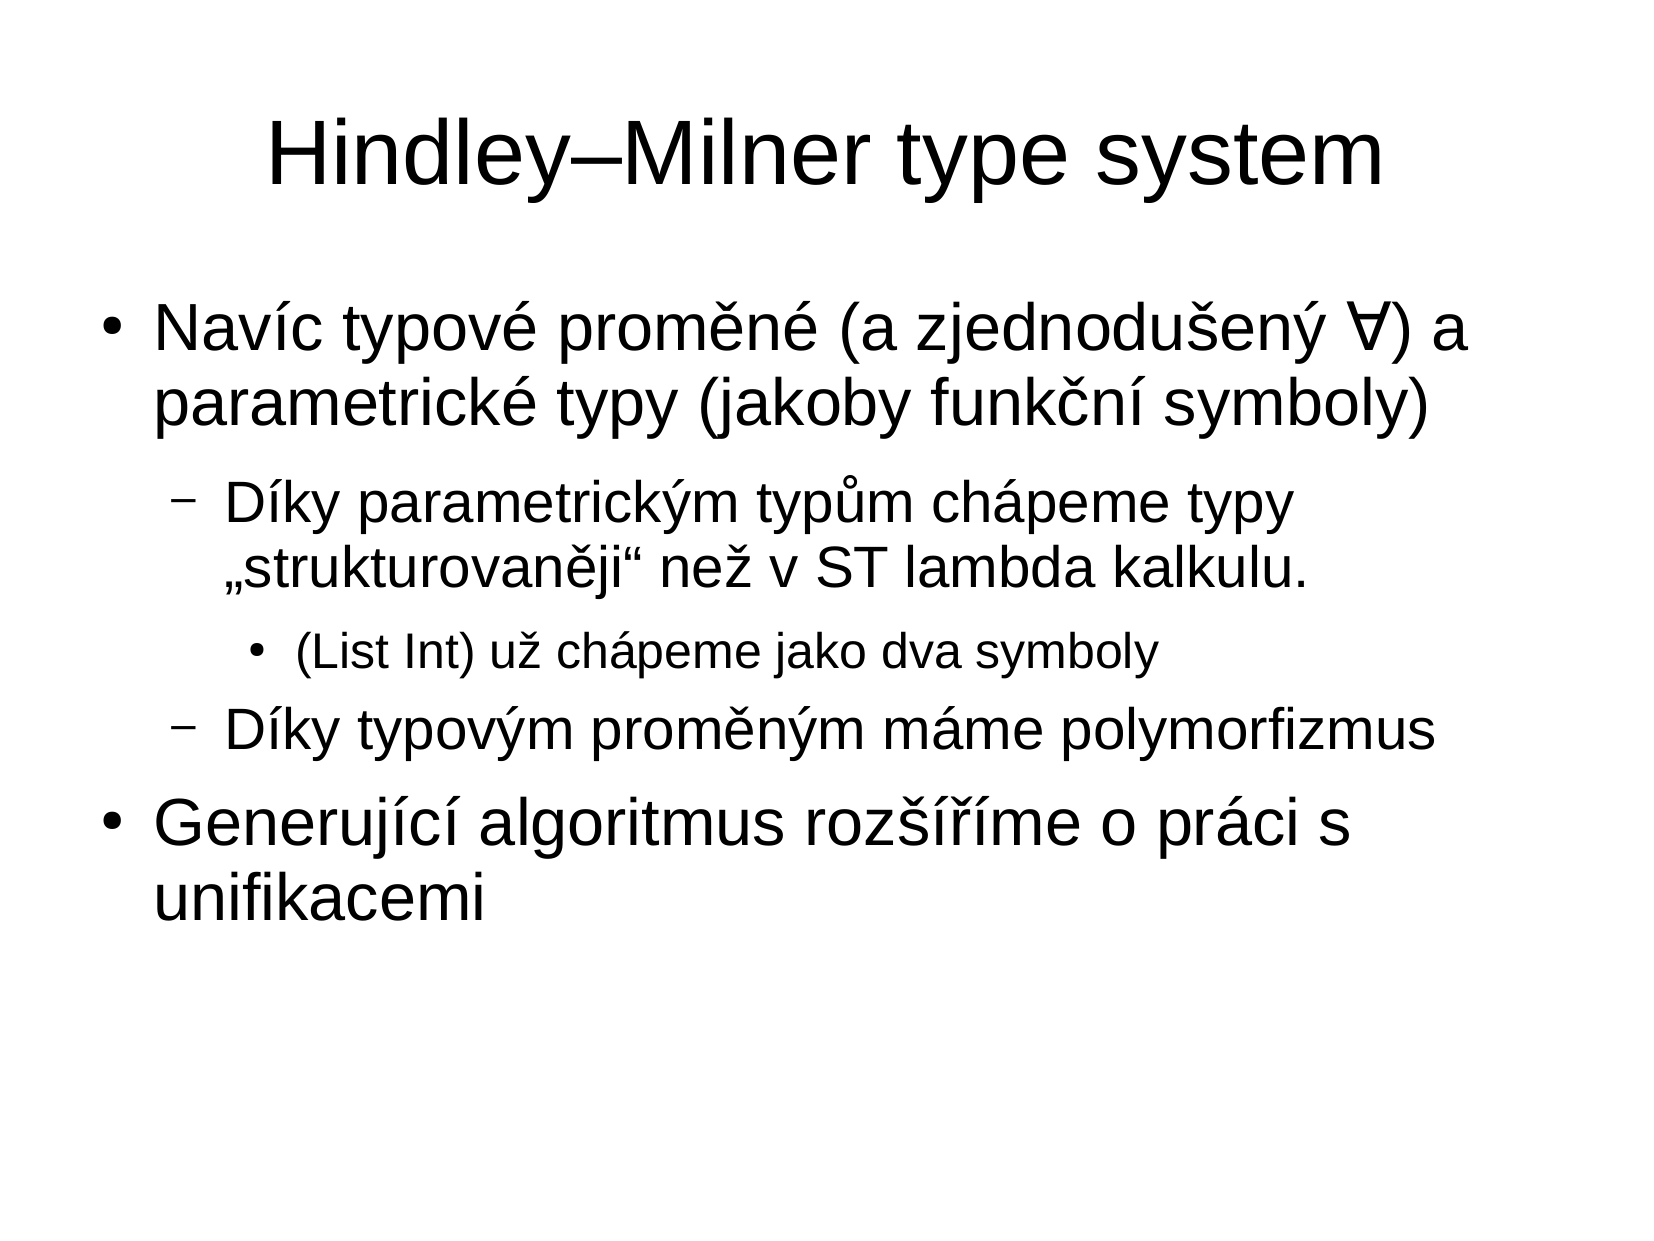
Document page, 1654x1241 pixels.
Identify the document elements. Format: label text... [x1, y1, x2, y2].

list Navíc typové proměné (a zjednodušený ∀) a parametrické typy (jakoby funkční symboly) Díky parametrickým typům chápeme typy „strukturovaněji“ než v ST lambda kalkulu. (List Int) už chápeme jako dva symboly Díky typovým proměným máme polymorfizmus Generující algoritmus rozšíříme o práci s unifikacemi [82, 290, 1538, 1010]
title Hindley–Milner type system [82, 49, 1571, 257]
